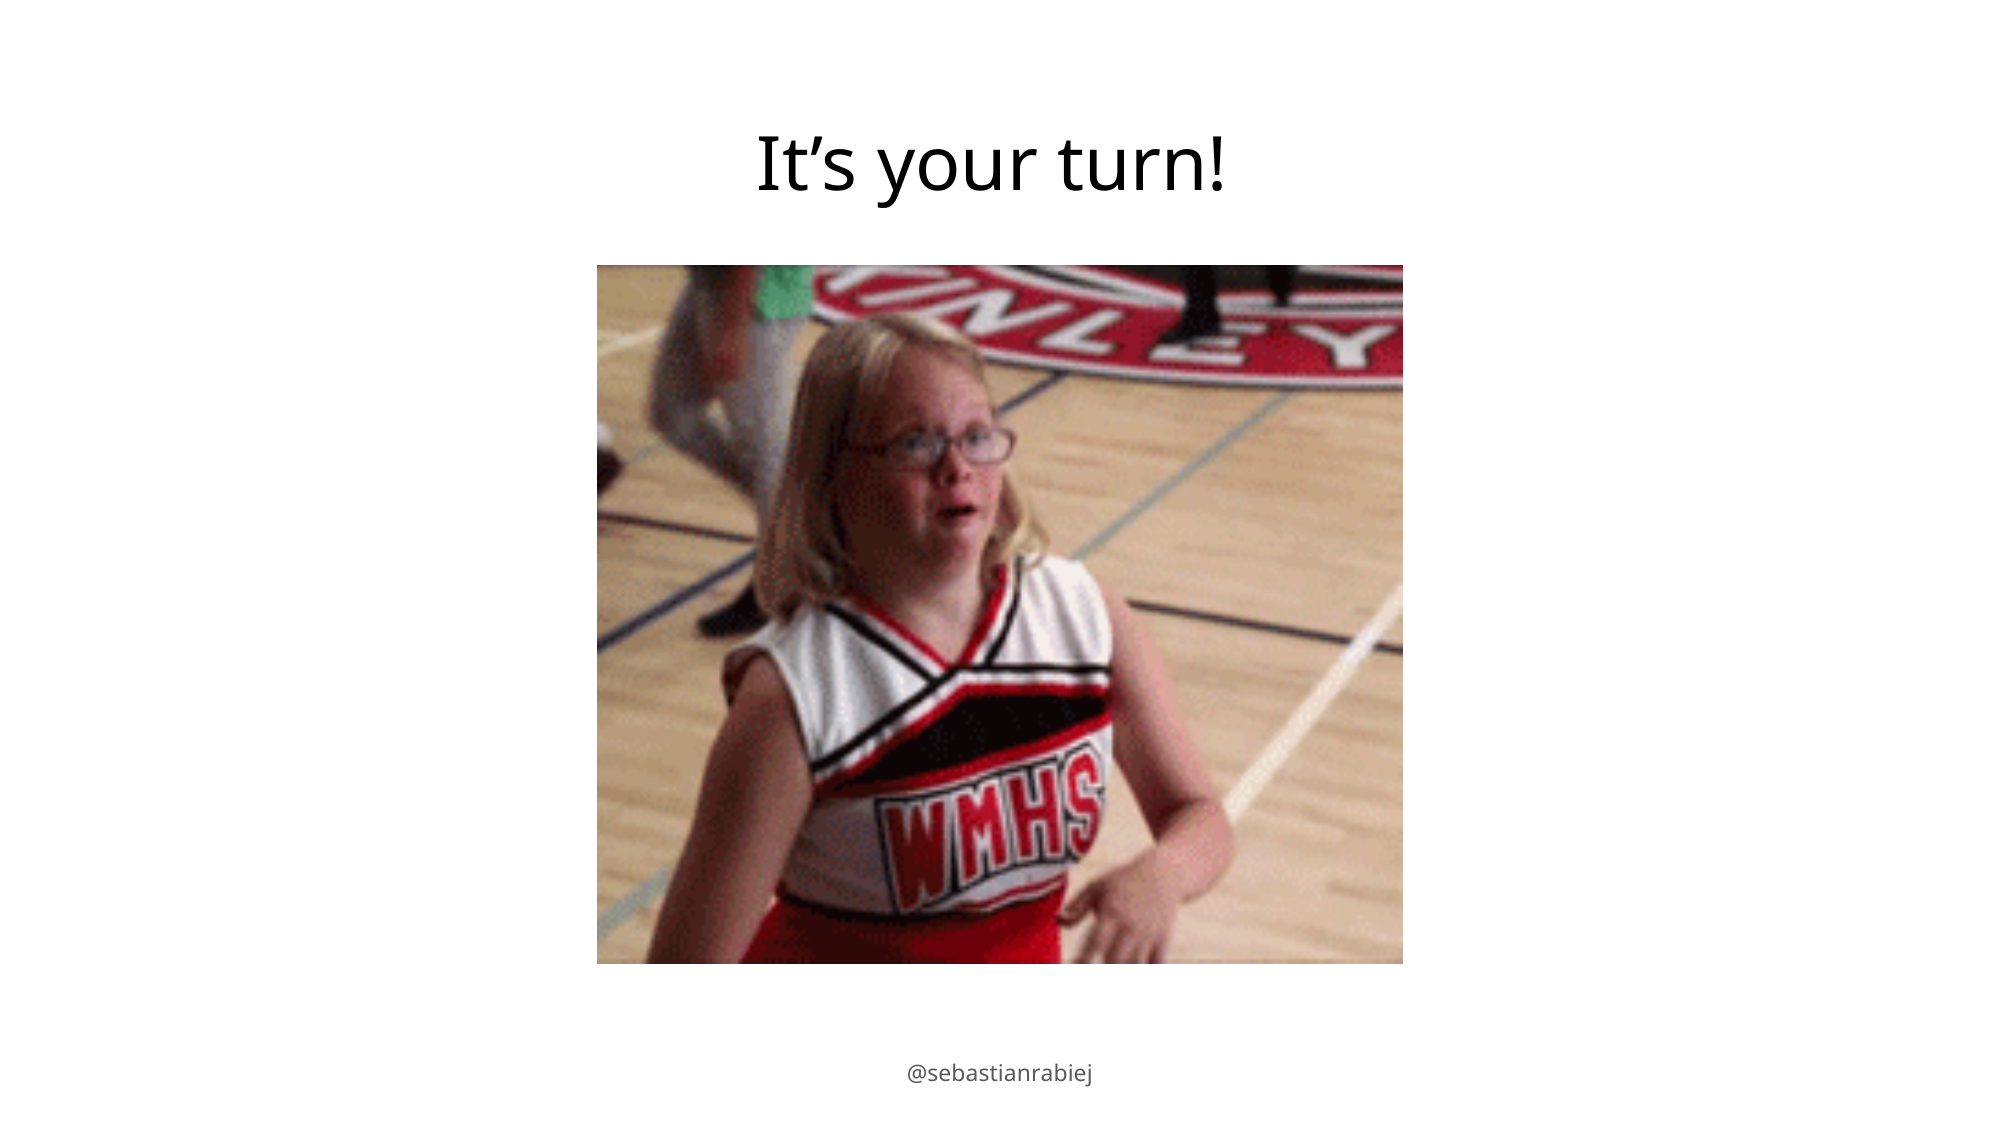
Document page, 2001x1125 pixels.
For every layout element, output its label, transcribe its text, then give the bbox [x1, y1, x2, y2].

text_box @sebastianrabiej [662, 1042, 1338, 1103]
picture [597, 265, 1403, 964]
text_box It’s your turn! [741, 108, 1234, 215]
